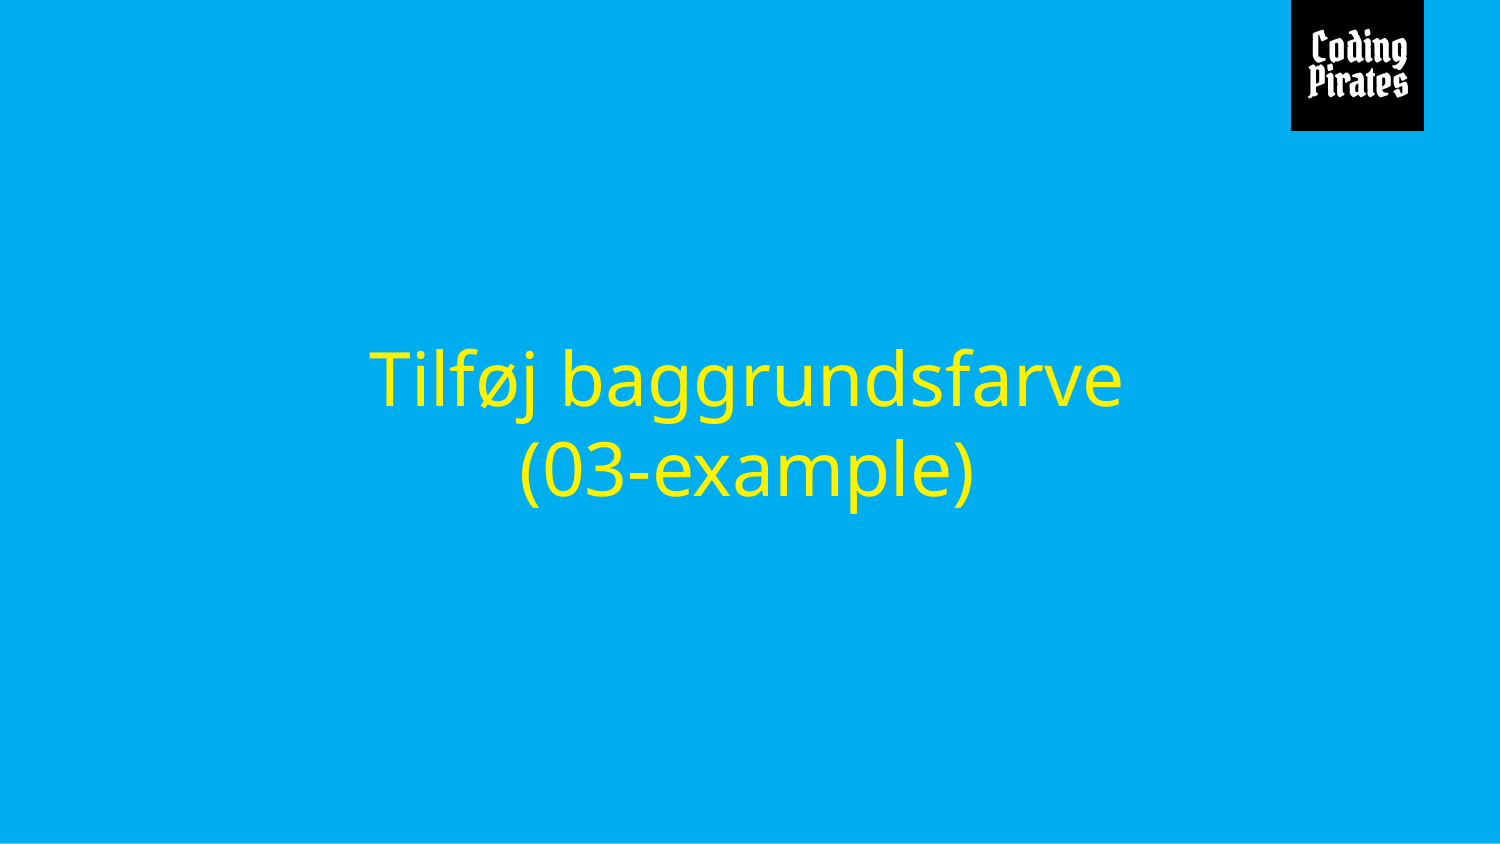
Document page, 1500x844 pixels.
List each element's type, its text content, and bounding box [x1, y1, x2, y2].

title Tilføj baggrundsfarve (03-example) [5, 352, 1490, 491]
picture [1292, 0, 1423, 130]
